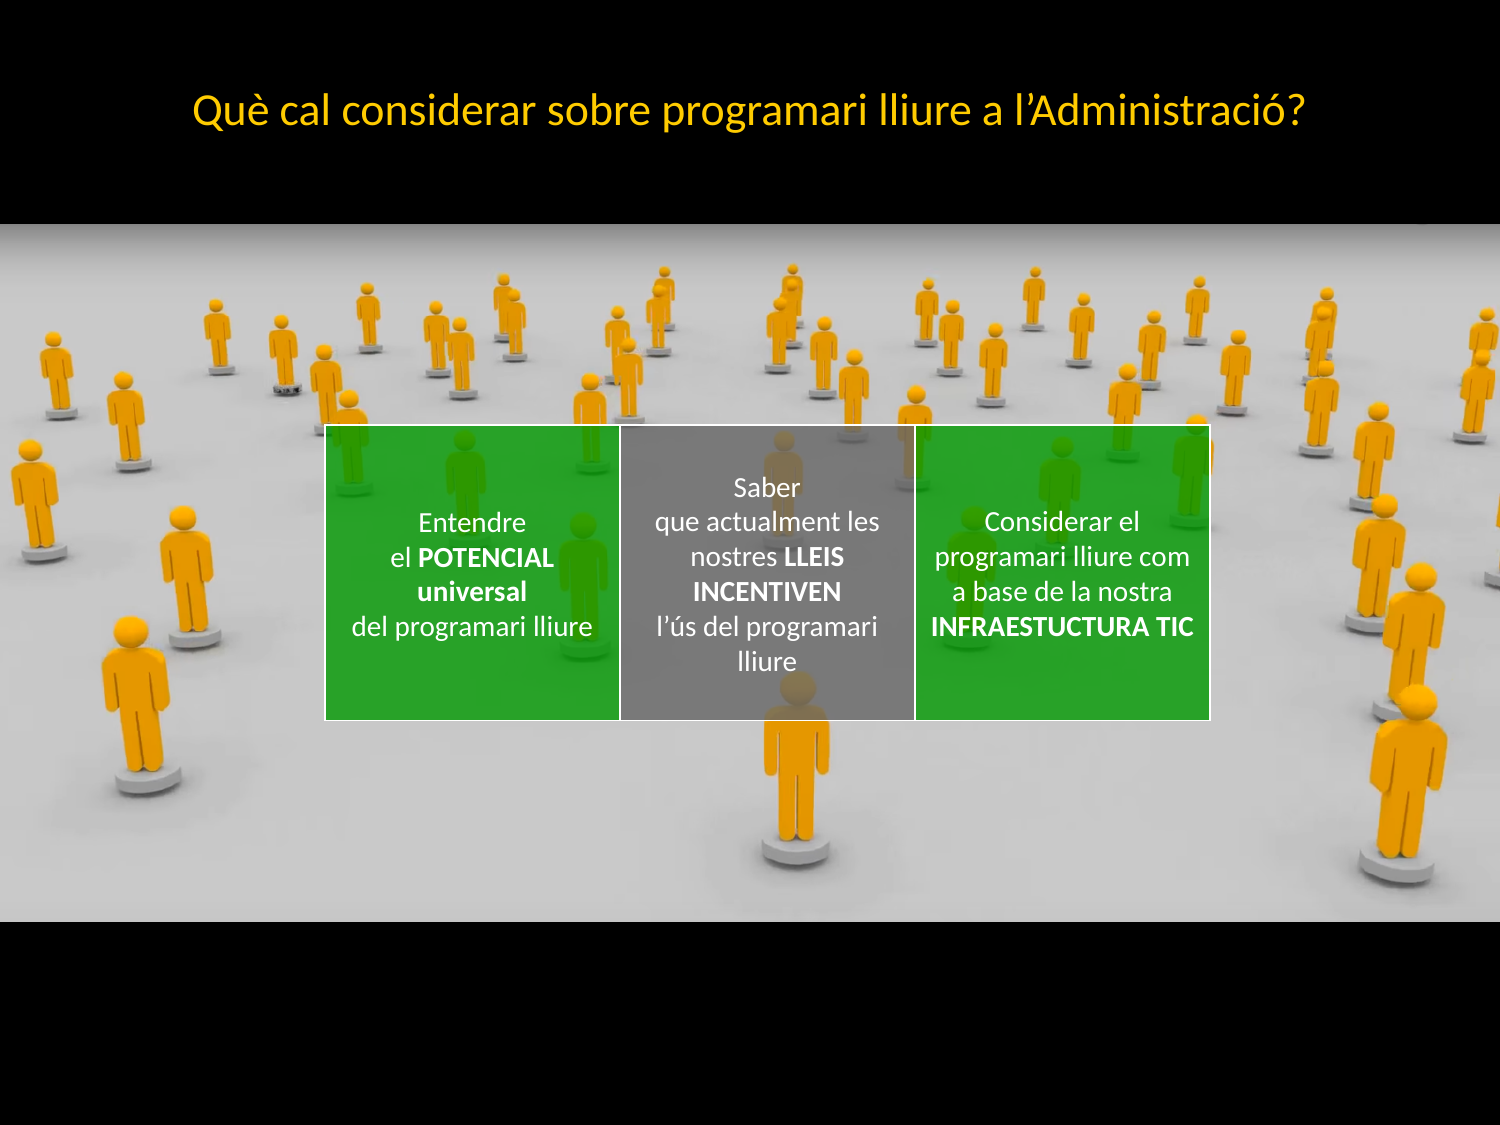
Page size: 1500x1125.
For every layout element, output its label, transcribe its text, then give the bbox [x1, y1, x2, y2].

text_box [324, 651, 1211, 721]
text_box Considerar el programari lliure com a base de la nostra INFRAESTUCTURA TIC [914, 495, 1211, 651]
text_box Saber que actualment les nostres LLEIS INCENTIVEN l’ús del programari lliure [619, 460, 914, 686]
text_box Què cal considerar sobre programari lliure a l’Administració? [0, 83, 1500, 166]
text_box [324, 425, 1211, 495]
picture [0, 224, 1500, 922]
text_box Entendre el POTENCIAL universal del programari lliure [324, 495, 620, 651]
